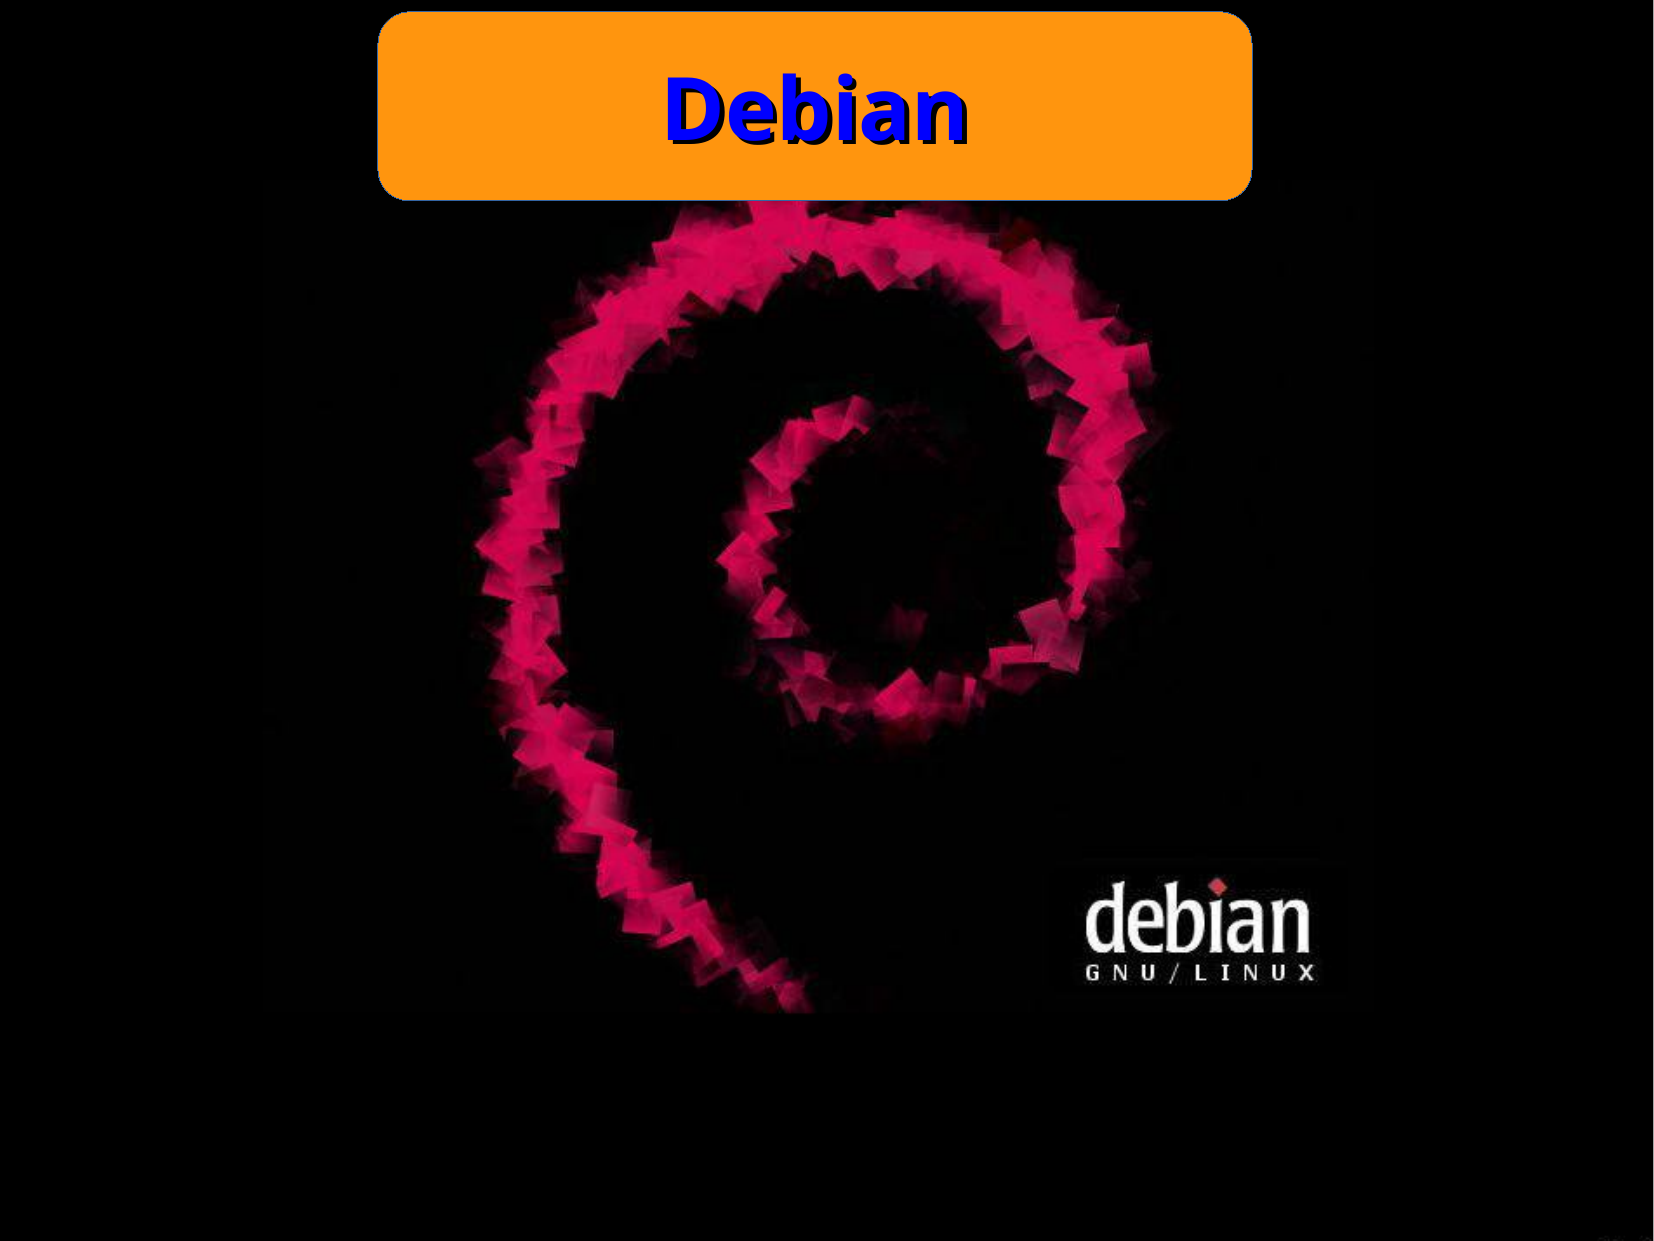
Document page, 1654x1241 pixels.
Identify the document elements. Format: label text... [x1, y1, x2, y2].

text_box Debian [377, 11, 1253, 201]
picture [0, 0, 1654, 1241]
